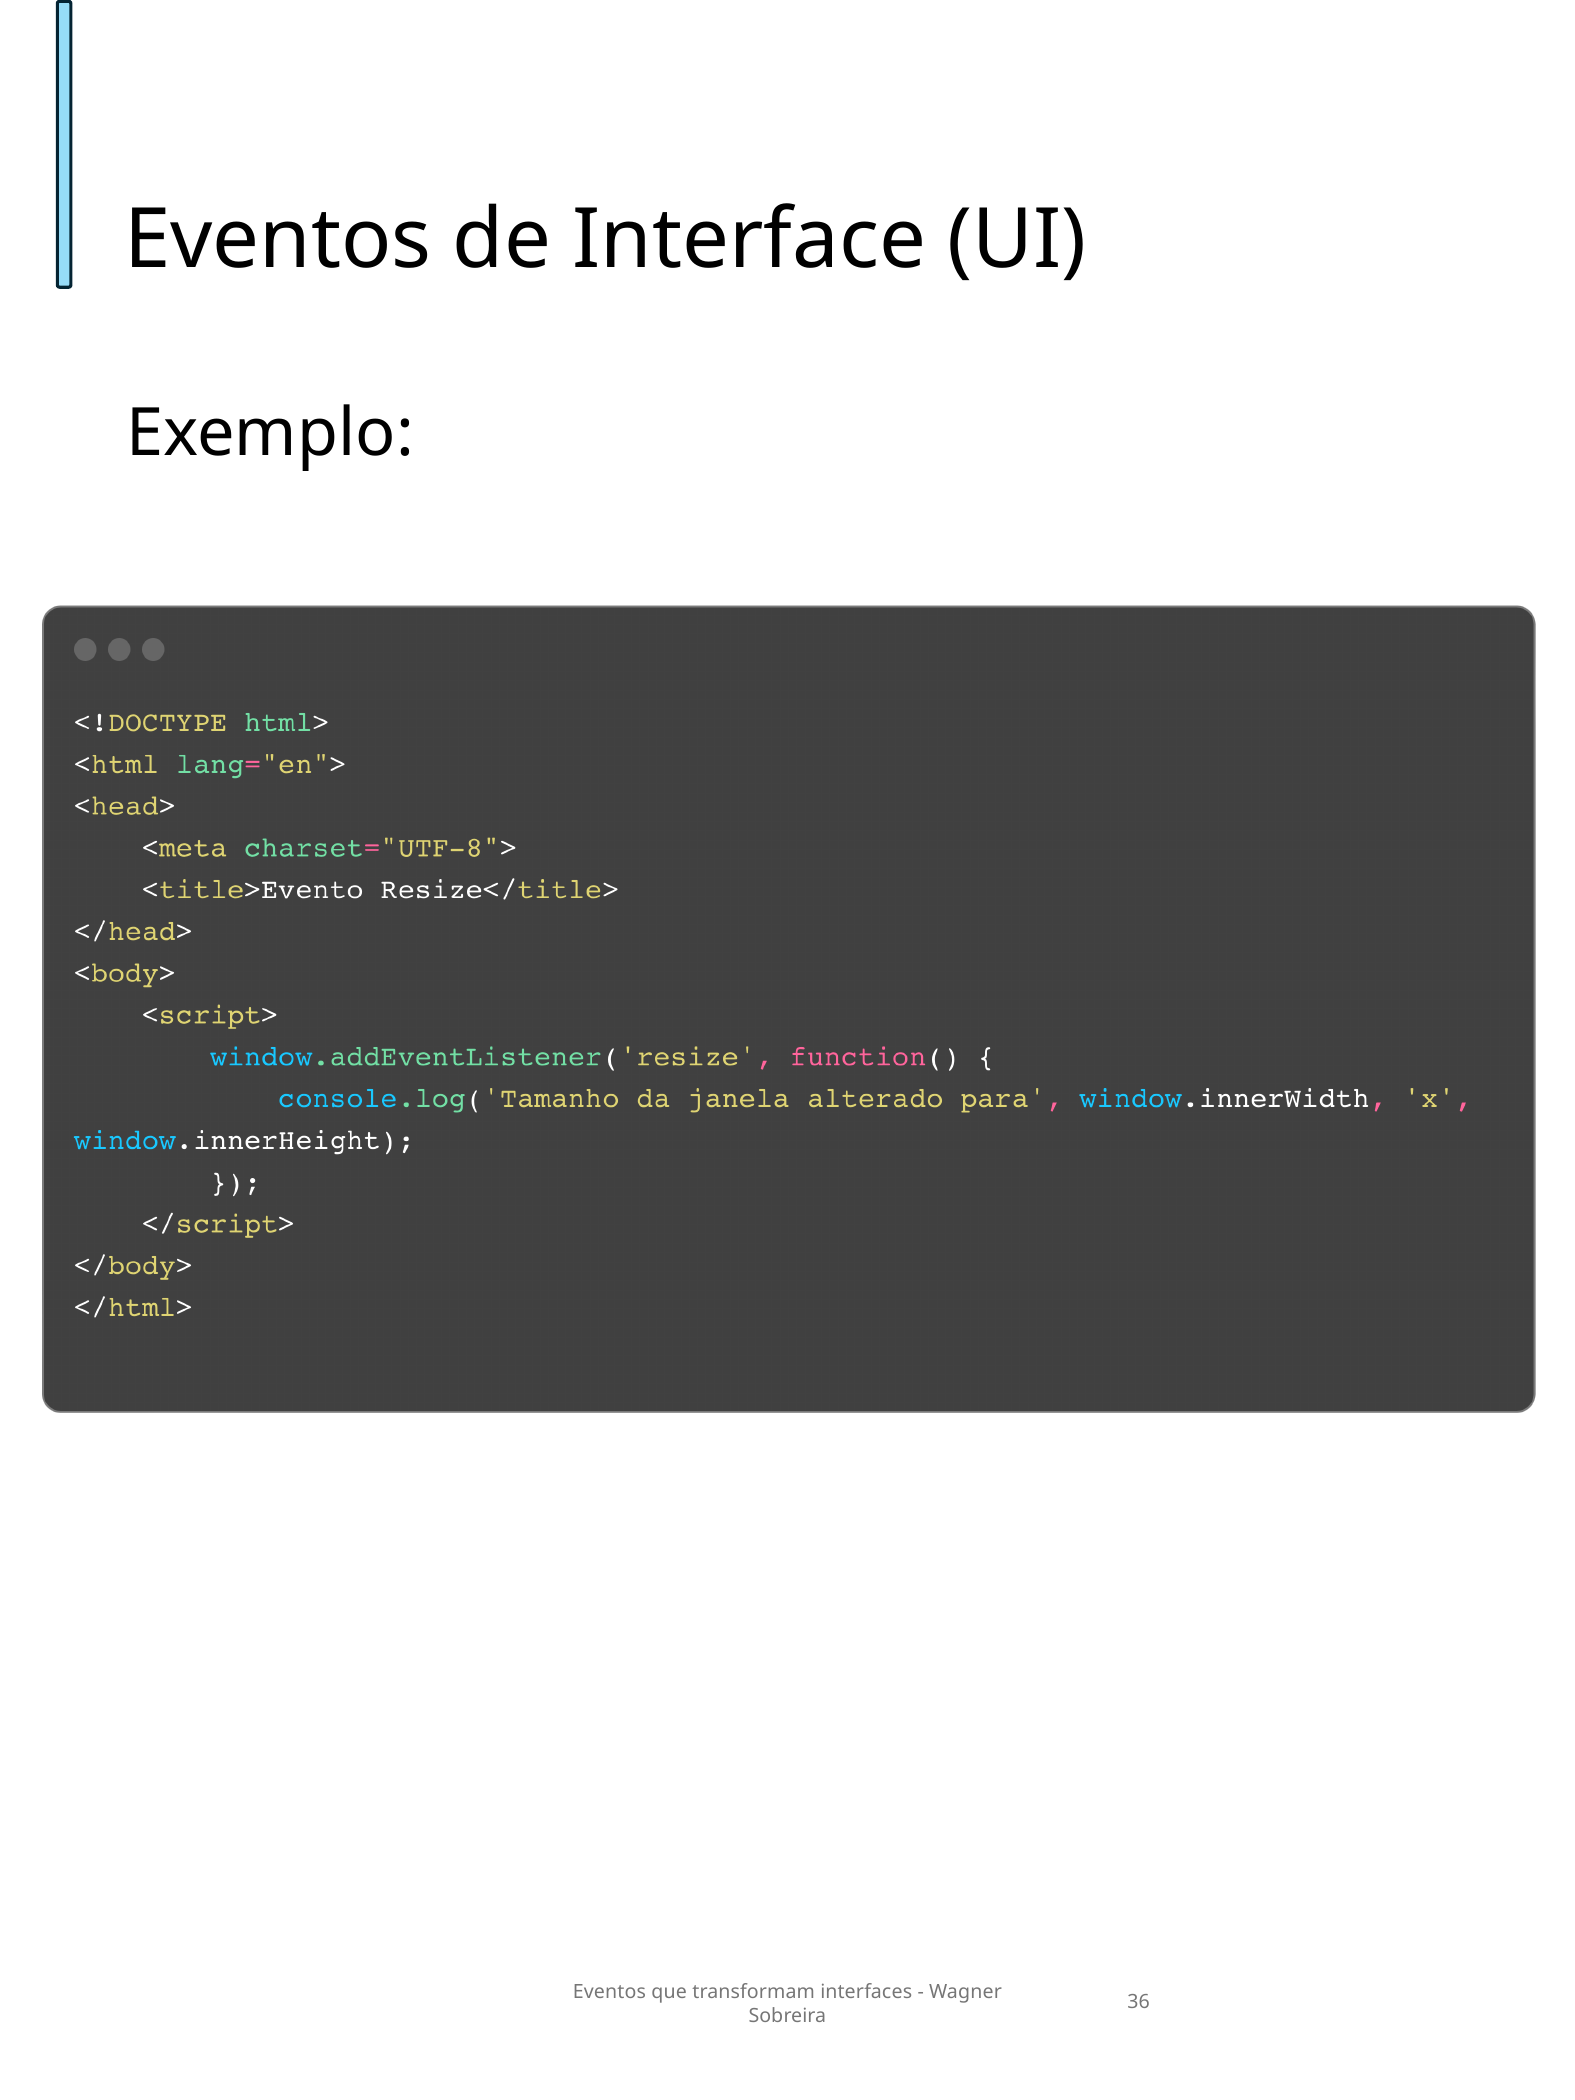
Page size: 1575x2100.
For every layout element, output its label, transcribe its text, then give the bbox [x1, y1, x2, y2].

text_box Eventos de Interface (UI) [109, 188, 1474, 343]
slide_number 36 [1112, 1946, 1467, 2059]
text_box Exemplo: [111, 390, 1476, 484]
text_box [57, 1, 71, 288]
footer Eventos que transformam interfaces - Wagner Sobreira [521, 1946, 1054, 2059]
picture [0, 484, 1575, 1534]
